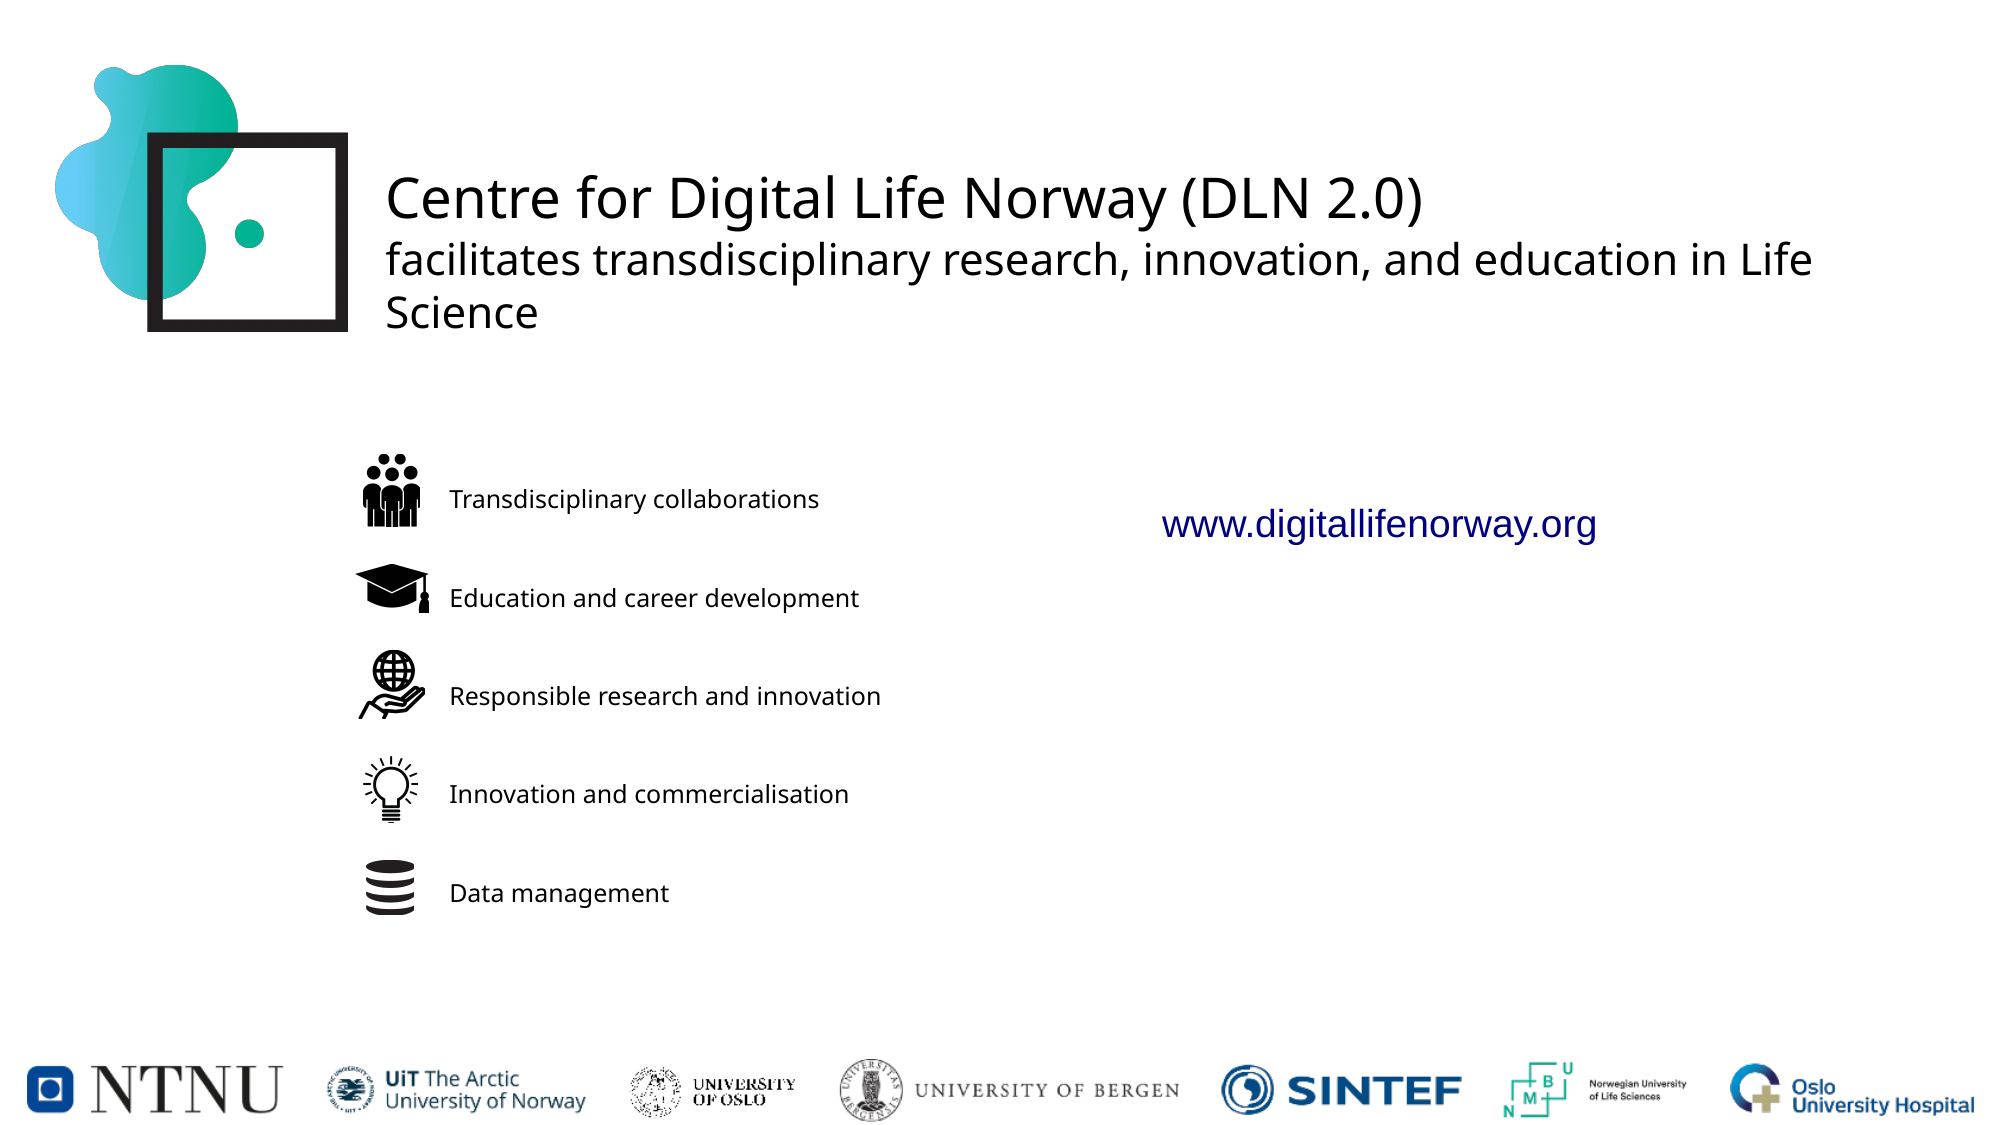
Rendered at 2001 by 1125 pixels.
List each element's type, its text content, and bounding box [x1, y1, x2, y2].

text_box Data management [434, 869, 741, 931]
text_box Transdisciplinary collaborations [434, 476, 923, 538]
text_box Education and career development [434, 574, 978, 636]
text_box Innovation and commercialisation [434, 771, 961, 832]
title Centre for Digital Life Norway (DLN 2.0) facilitates transdisciplinary research, innovation, and education in Life Science [370, 53, 1924, 348]
text_box www.digitallifenorway.org [1147, 490, 1864, 553]
picture [366, 860, 414, 915]
text_box Responsible research and innovation [434, 673, 1000, 734]
picture [355, 564, 429, 613]
picture [363, 454, 420, 527]
picture [358, 650, 425, 719]
picture [363, 756, 418, 823]
picture [55, 65, 348, 333]
picture [27, 1059, 1974, 1122]
